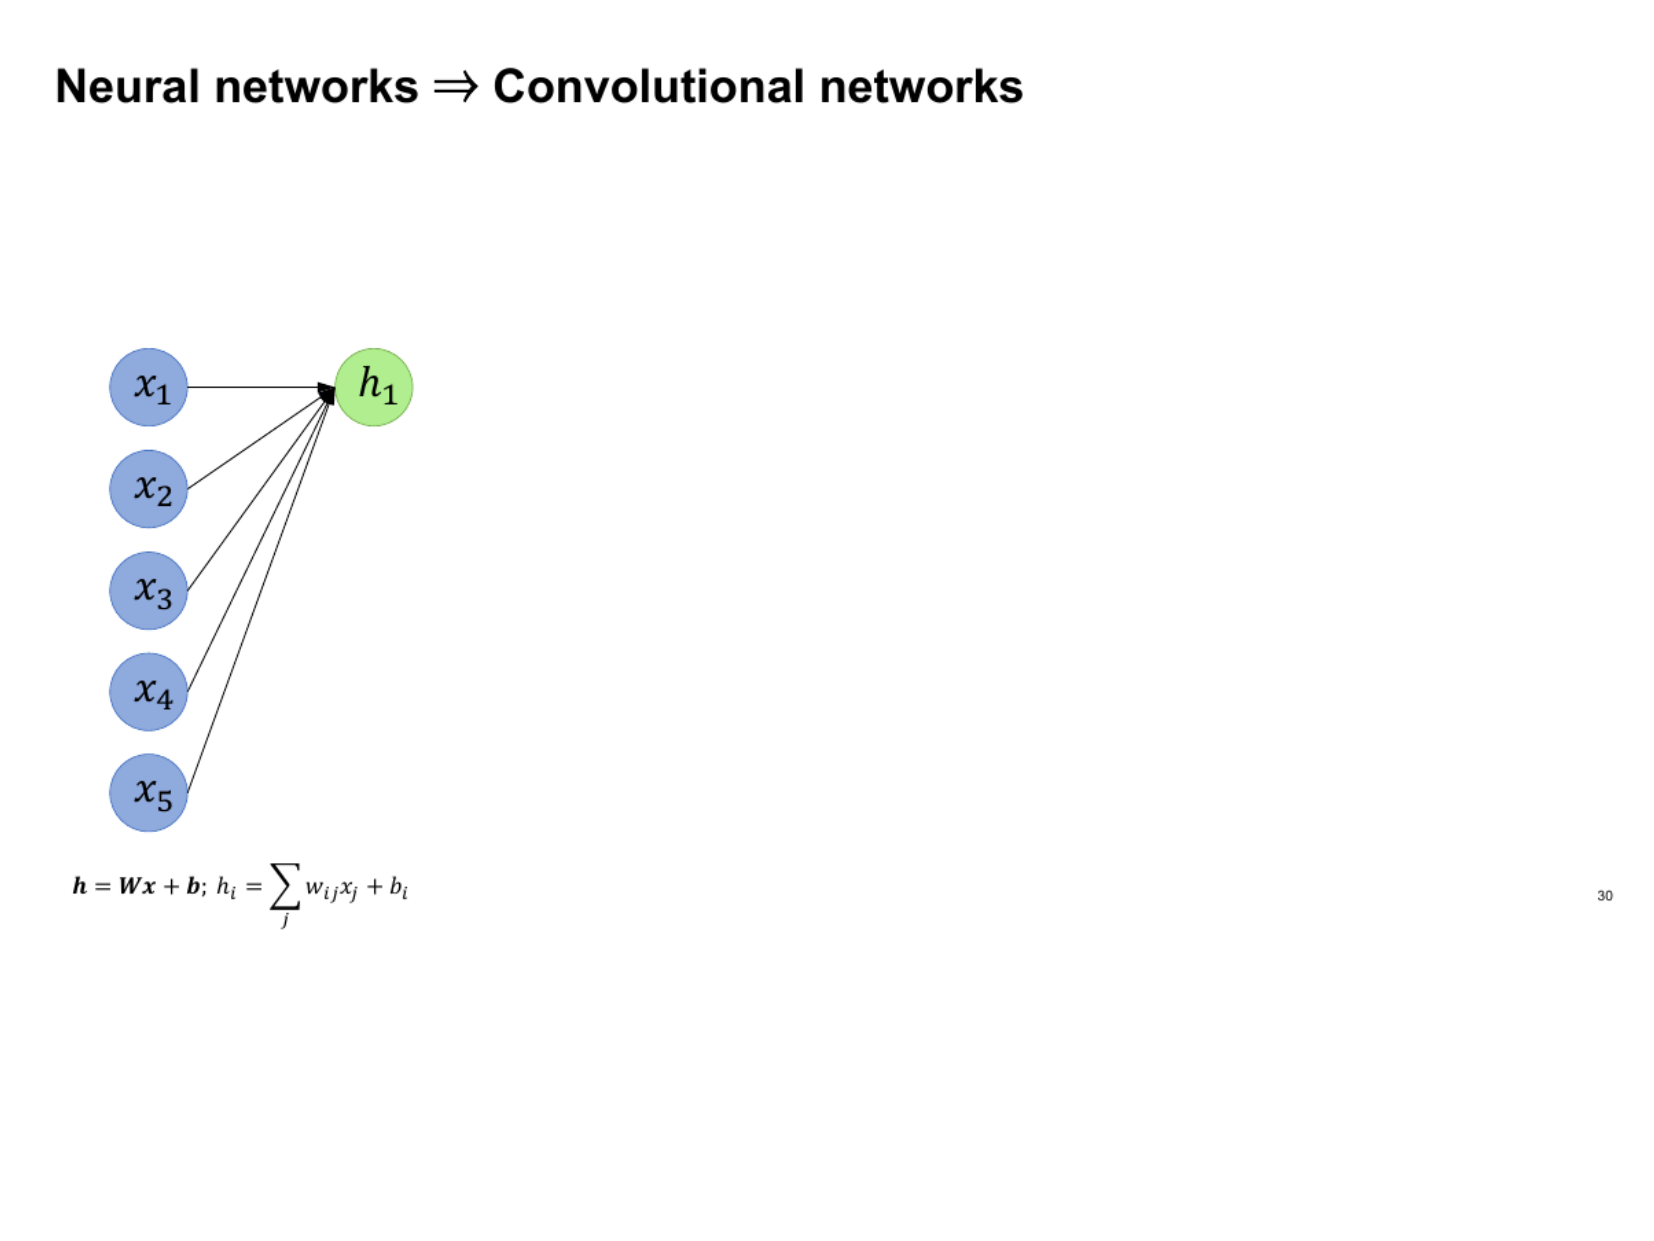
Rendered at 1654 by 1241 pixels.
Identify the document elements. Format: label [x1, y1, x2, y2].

picture [2, 24, 1654, 946]
